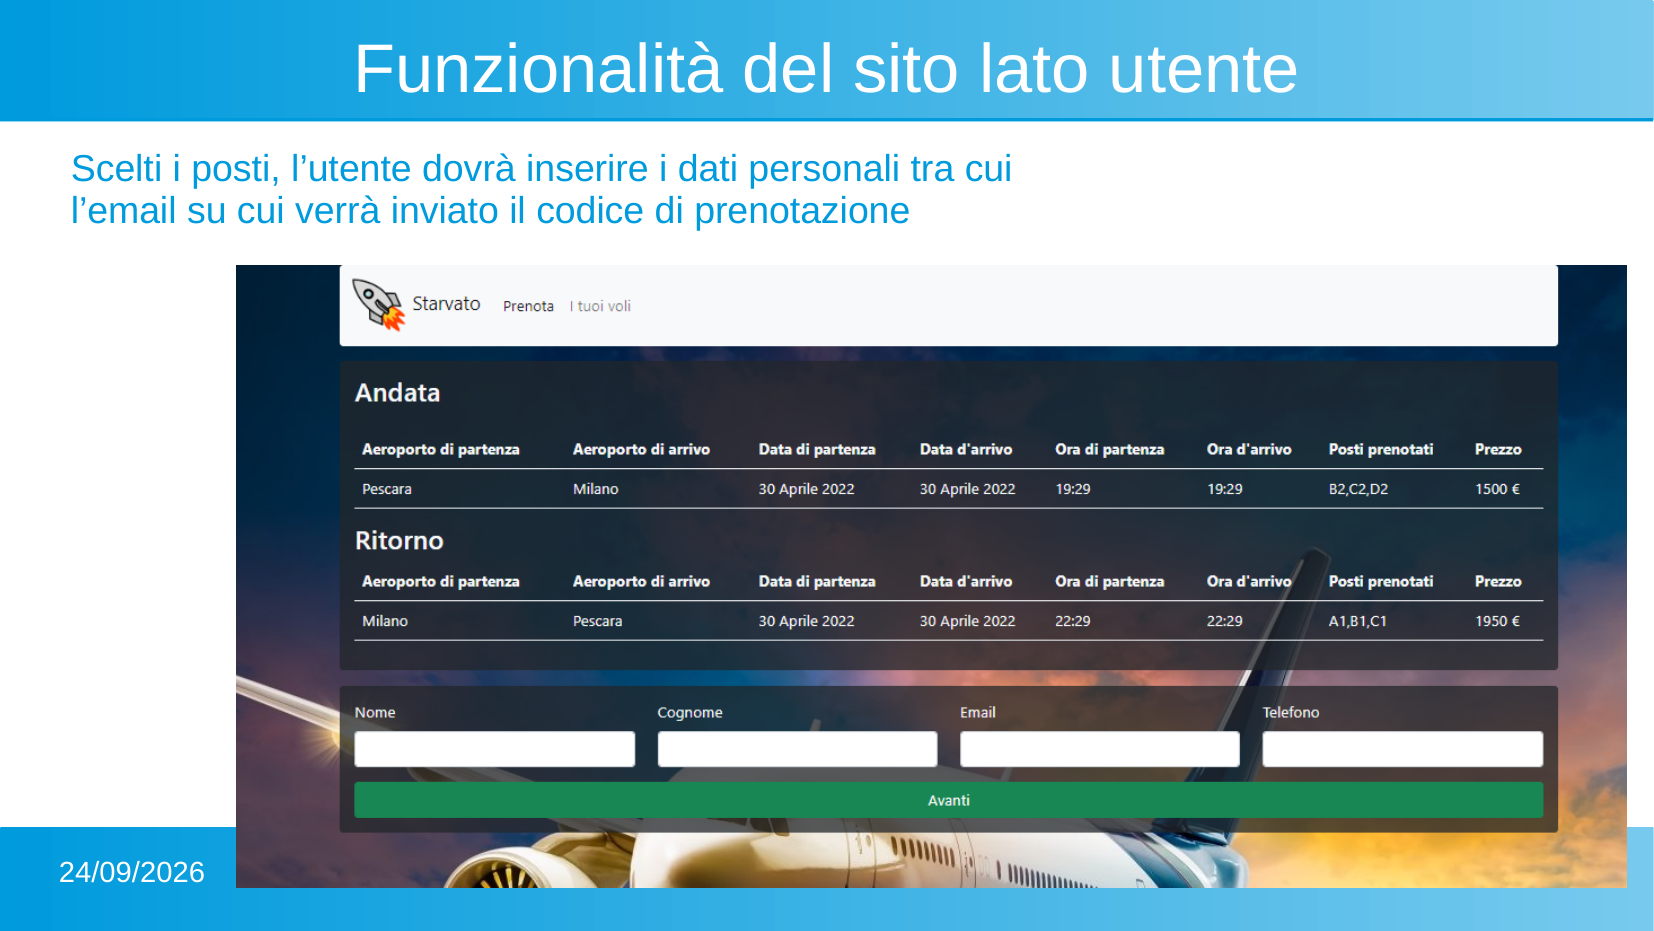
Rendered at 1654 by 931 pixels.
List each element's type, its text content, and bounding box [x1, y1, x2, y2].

list Scelti i posti, l’utente dovrà inserire i dati personali tra cui l’email su cui verrà inviato il codice di prenotazione [0, 147, 1034, 237]
title Funzionalità del sito lato utente [59, 29, 1595, 108]
picture [236, 265, 1627, 889]
